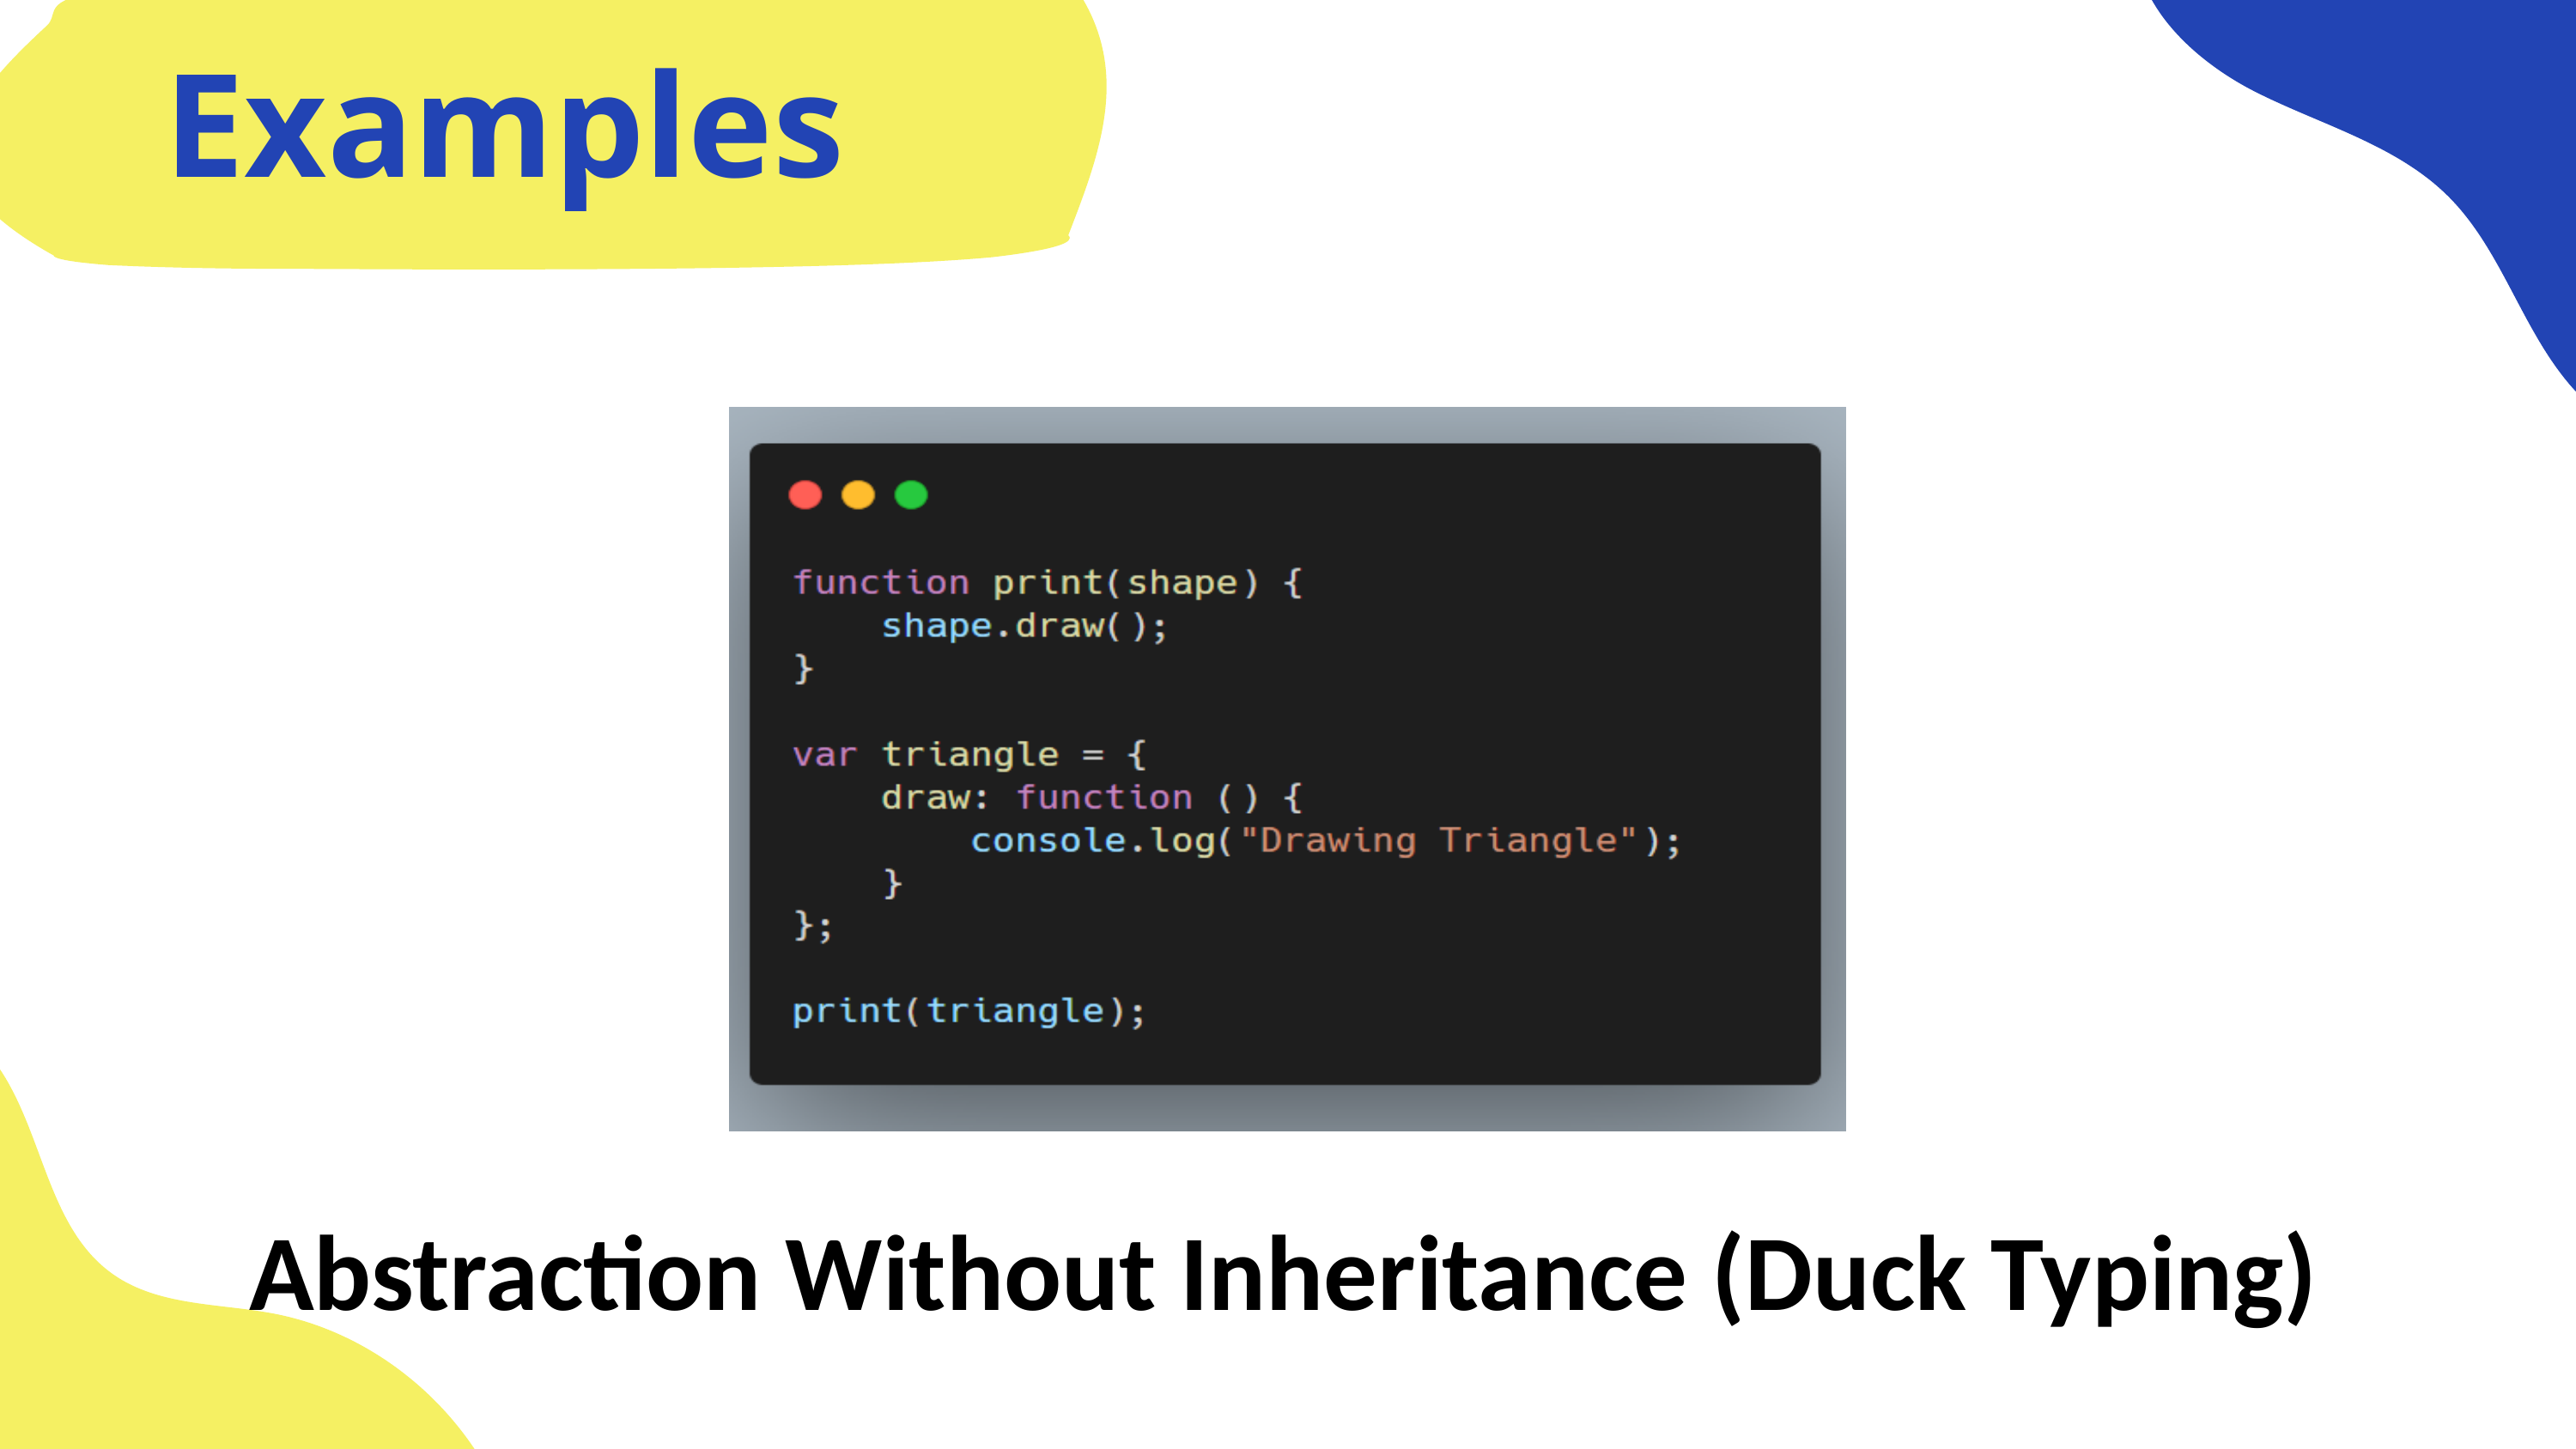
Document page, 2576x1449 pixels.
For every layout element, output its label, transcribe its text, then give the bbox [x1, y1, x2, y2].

text_box [0, 938, 520, 1449]
text_box [2140, 0, 2576, 495]
text_box [0, 0, 1186, 274]
text_box Examples [0, 5, 1048, 196]
picture [729, 407, 1846, 1131]
text_box Abstraction Without Inheritance (Duck Typing) [236, 1196, 2517, 1340]
